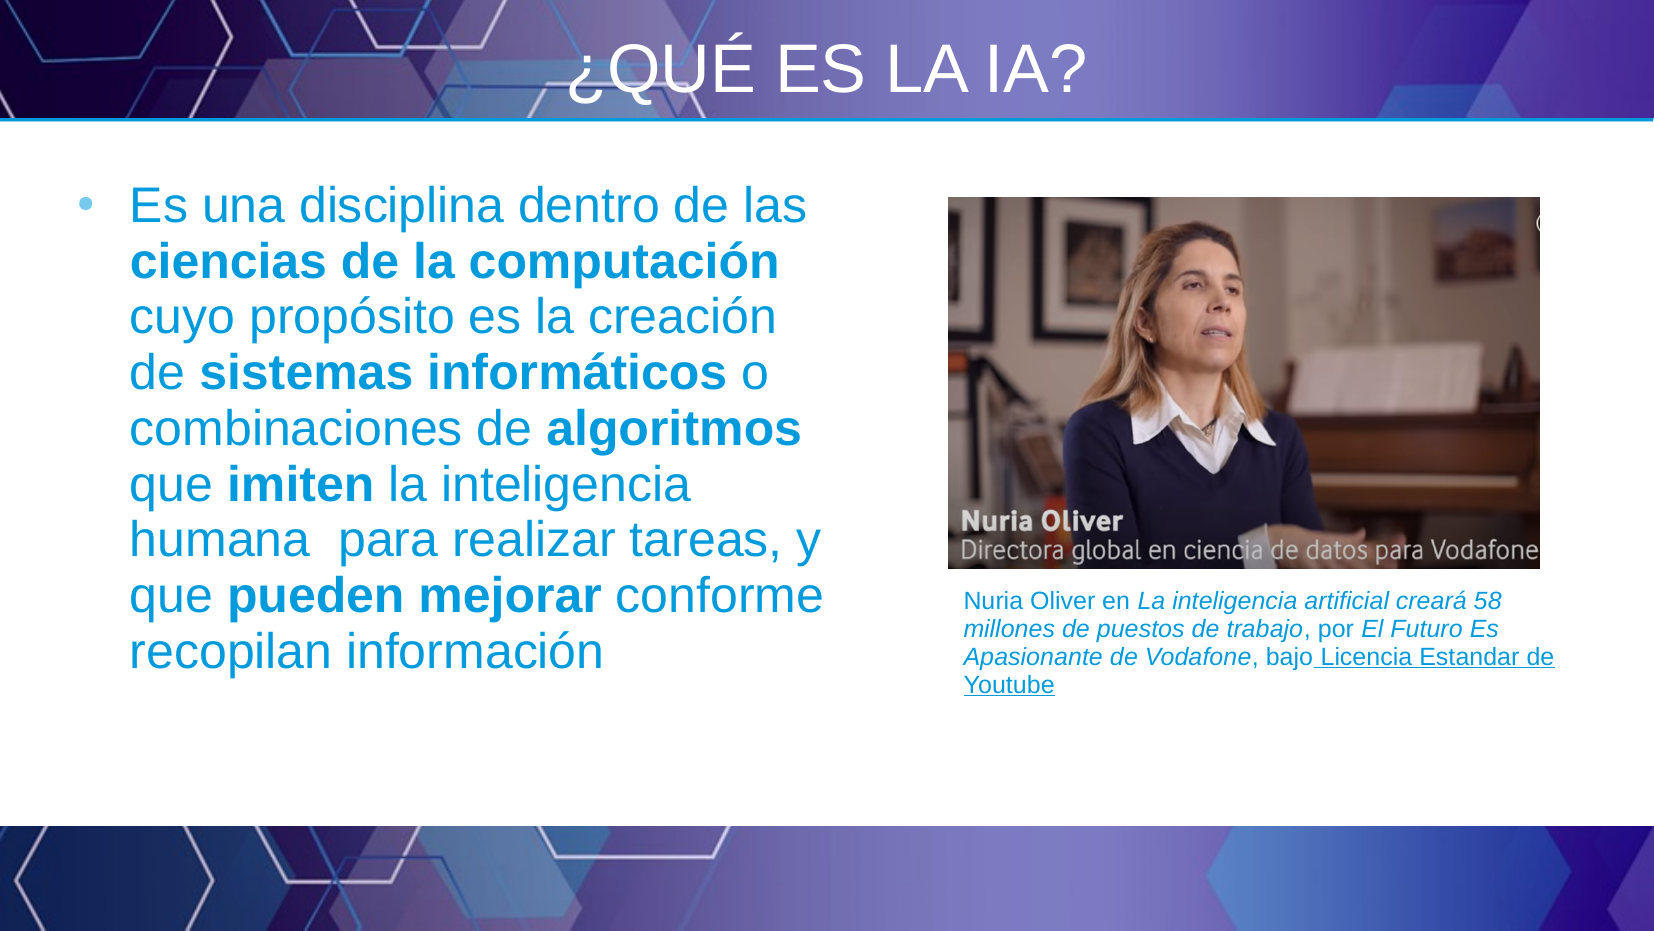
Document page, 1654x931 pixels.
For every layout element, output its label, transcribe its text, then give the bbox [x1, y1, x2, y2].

list Es una disciplina dentro de las ciencias de la computación cuyo propósito es la creación de sistemas informáticos o combinaciones de algoritmos que imiten la inteligencia humana para realizar tareas, y que pueden mejorar conforme recopilan información [59, 177, 827, 768]
picture [948, 197, 1540, 569]
title ¿QUÉ ES LA IA? [59, 29, 1595, 108]
text_box Nuria Oliver en La inteligencia artificial creará 58 millones de puestos de trabajo, por El Futuro Es Apasionante de Vodafone, bajo Licencia Estandar de Youtube [948, 579, 1595, 650]
picture [0, 0, 1654, 117]
picture [0, 826, 1654, 931]
